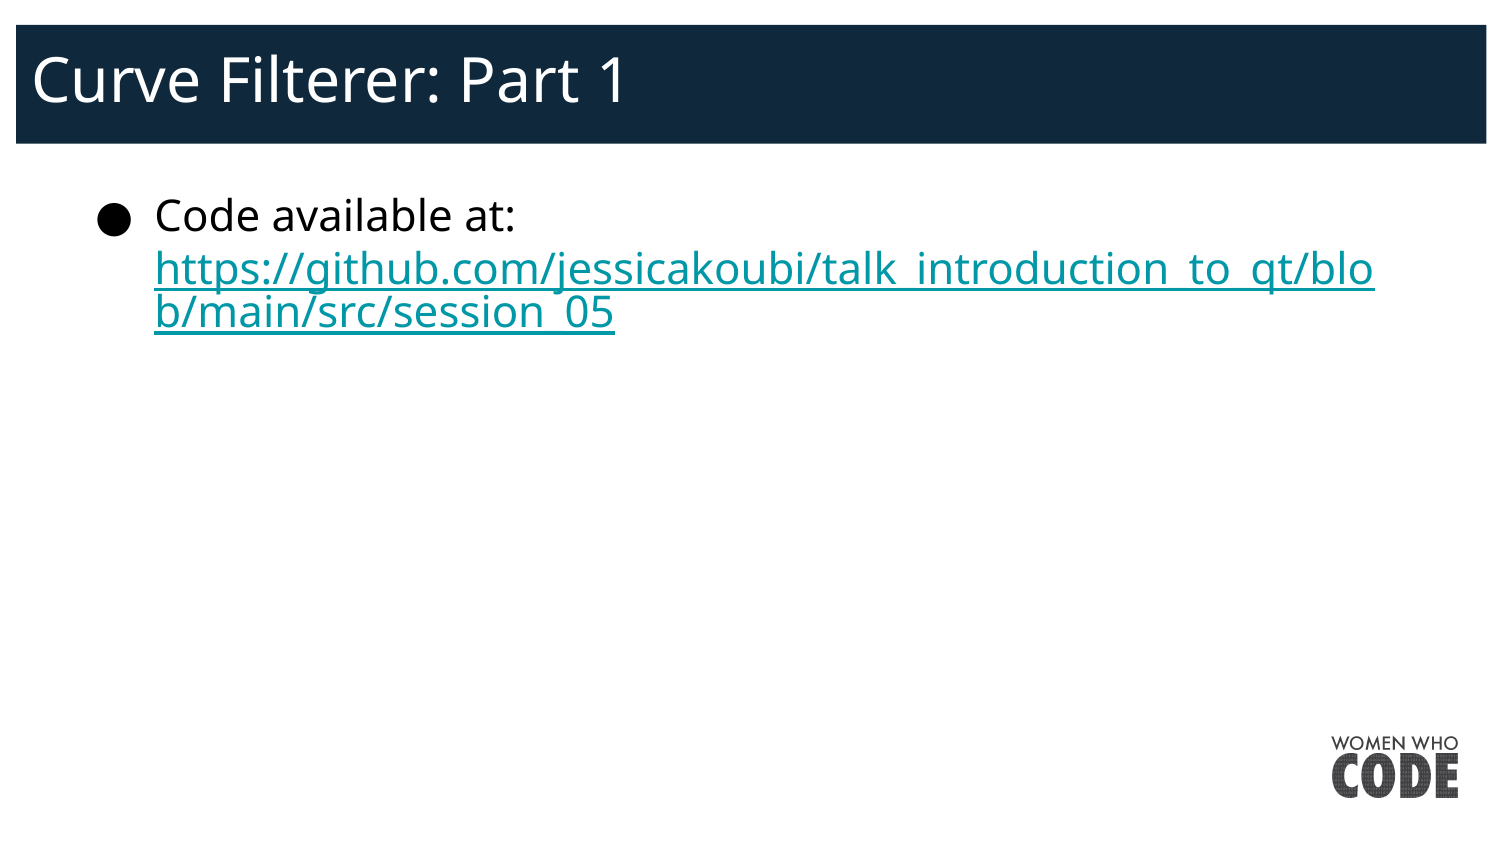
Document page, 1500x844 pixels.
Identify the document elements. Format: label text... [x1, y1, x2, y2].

picture [1331, 735, 1458, 798]
text_box Curve Filterer: Part 1 [16, 24, 1487, 144]
title Code available at: https://github.com/jessicakoubi/talk_introduction_to_qt/blob/main/src/session_05 [64, 172, 1400, 775]
